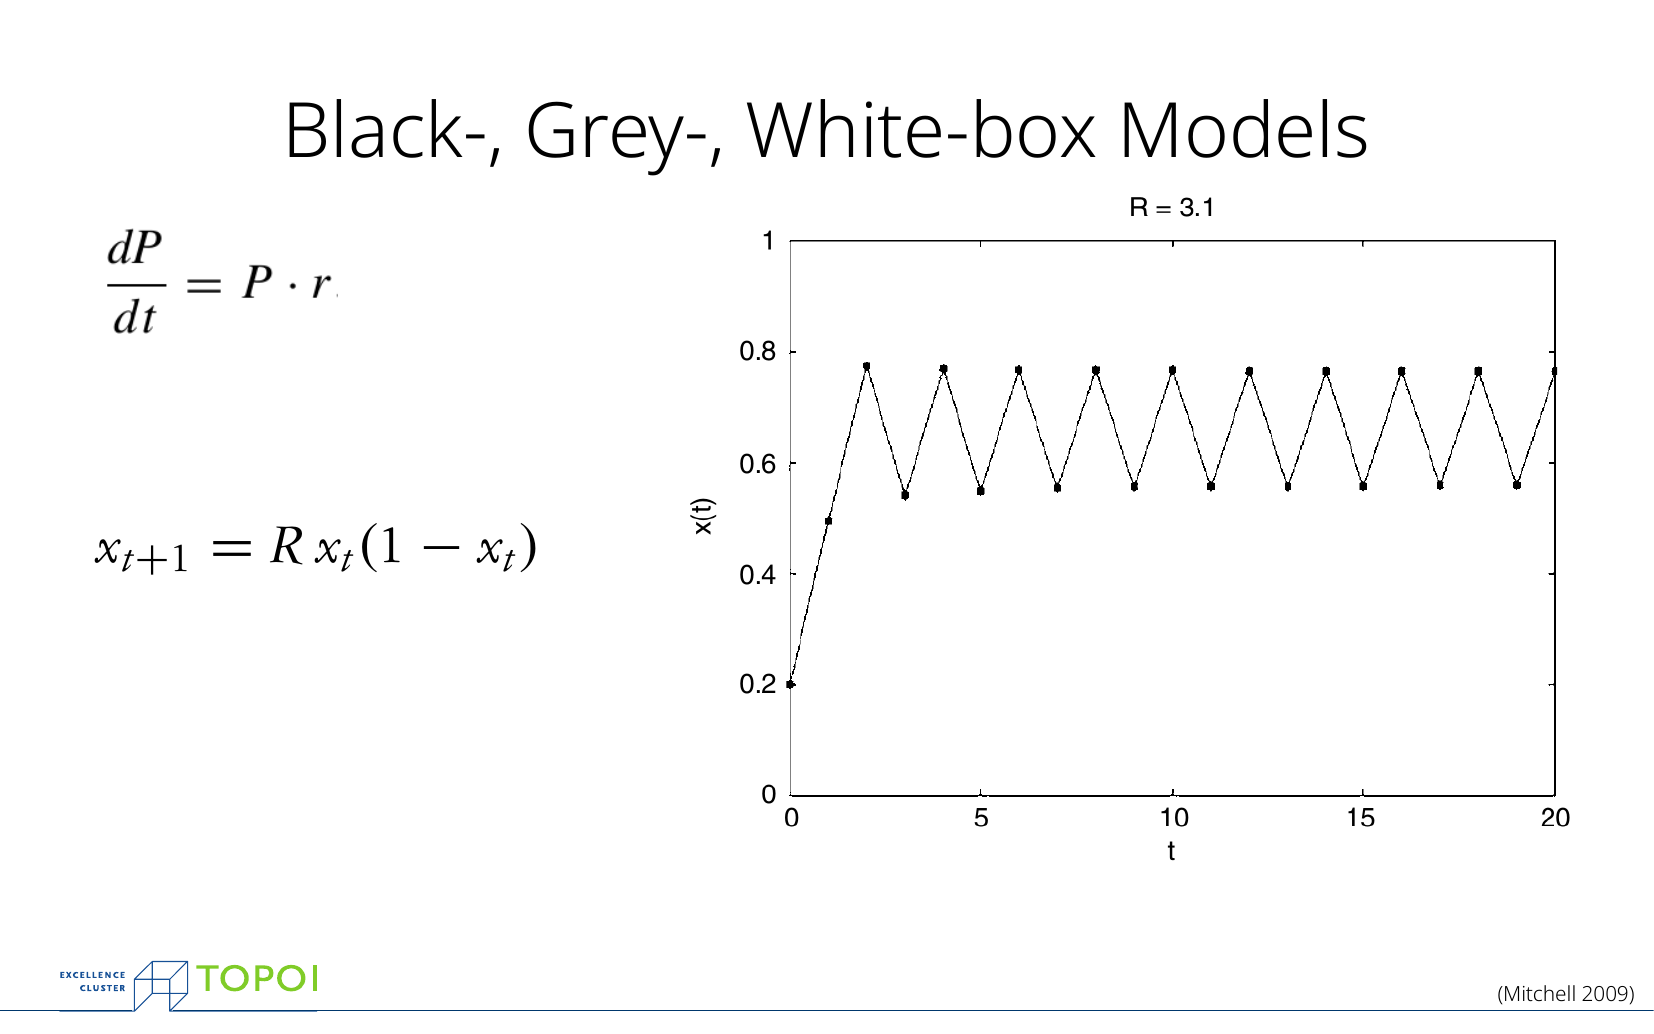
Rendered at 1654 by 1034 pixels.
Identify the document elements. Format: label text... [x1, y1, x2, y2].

picture [95, 206, 338, 350]
text_box (Mitchell 2009) [1482, 971, 1654, 1016]
title Black-, Grey-, White-box Models [82, 41, 1571, 214]
picture [683, 173, 1587, 864]
picture [73, 487, 539, 602]
